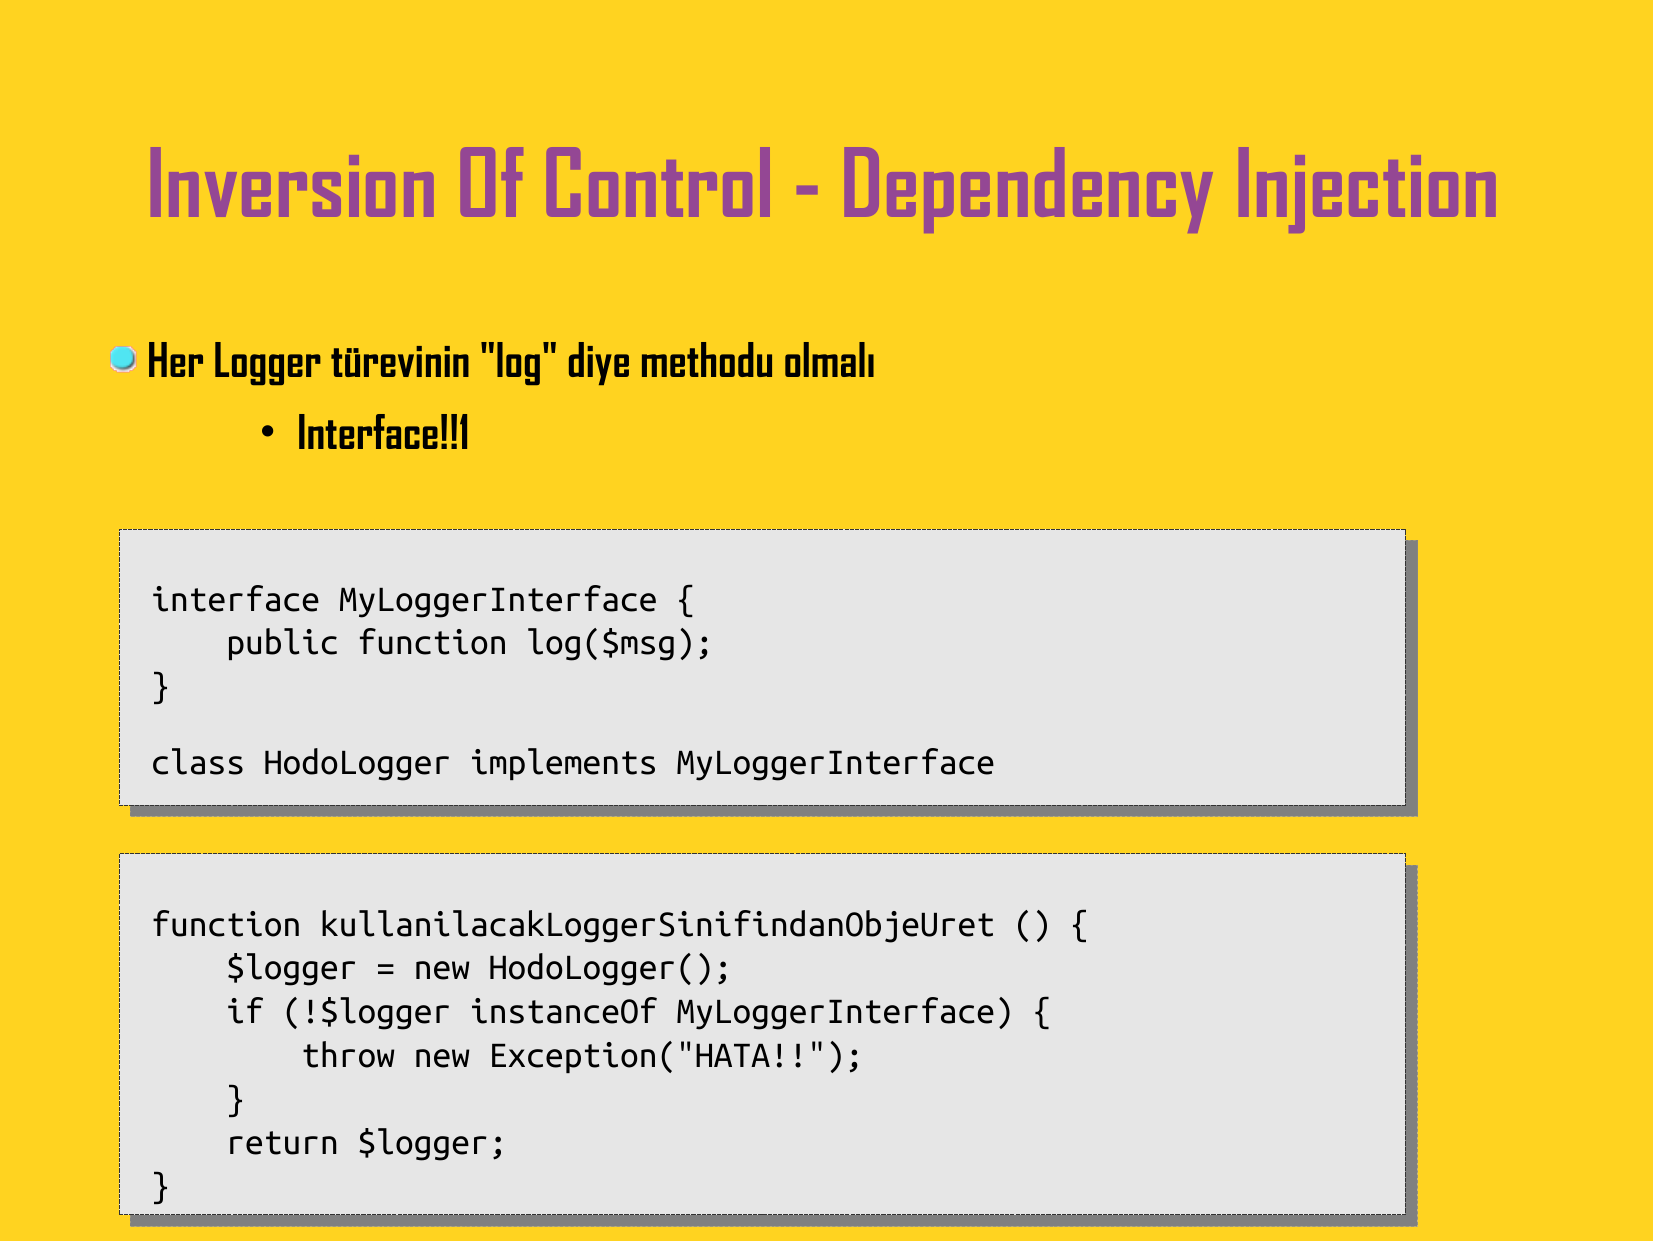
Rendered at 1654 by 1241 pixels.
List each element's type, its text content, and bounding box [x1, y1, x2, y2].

text_box interface MyLoggerInterface { public function log($msg); } class HodoLogger implements MyLoggerInterface [136, 572, 1517, 897]
text_box Her Logger türevinin "log" diye methodu olmalı Interface!!1 [94, 253, 889, 539]
text_box function kullanilacakLoggerSinifindanObjeUret () { $logger = new HodoLogger(); if (!$logger instanceOf MyLoggerInterface) { throw new Exception("HATA!!"); } return $logger; } [136, 897, 1517, 1241]
text_box [119, 529, 1406, 806]
text_box Inversion Of Control - Dependency Injection [131, 118, 1522, 244]
text_box [119, 853, 1406, 1215]
